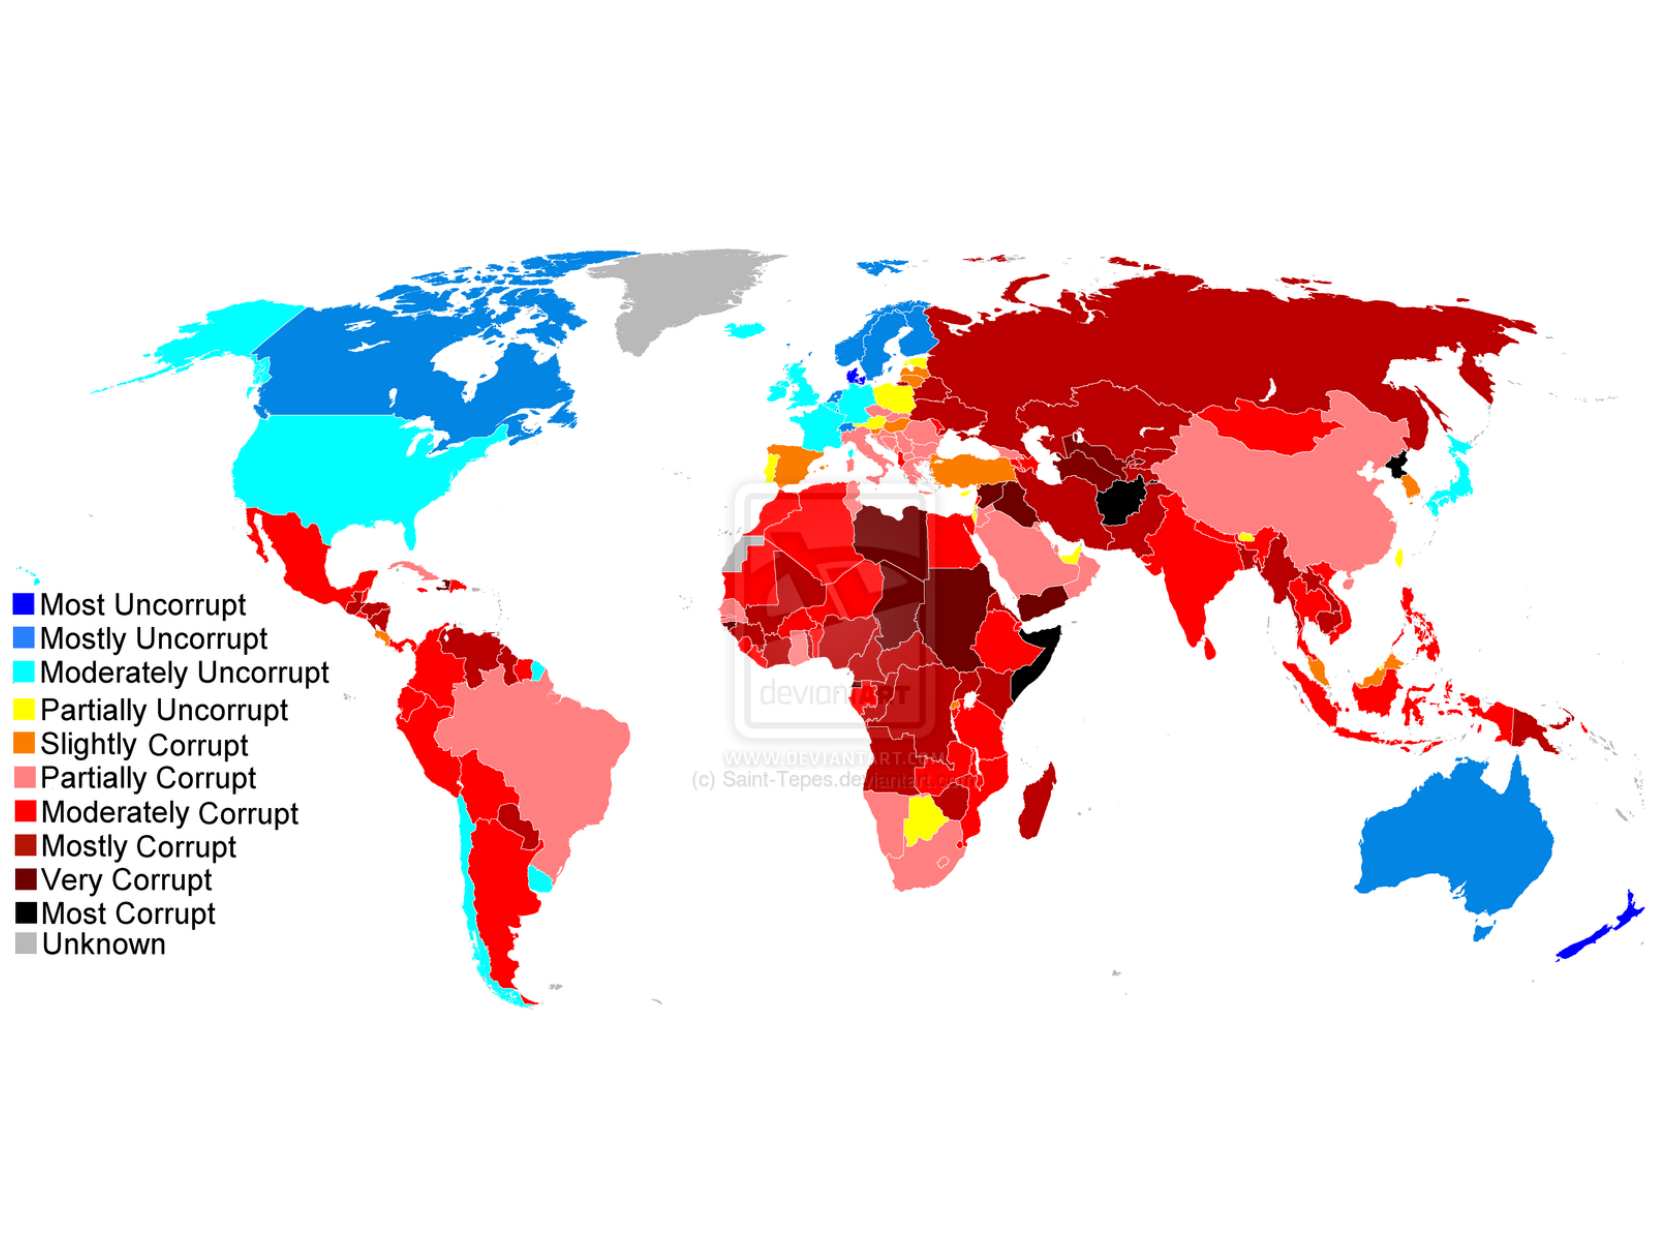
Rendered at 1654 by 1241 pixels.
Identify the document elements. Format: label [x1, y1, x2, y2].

picture [8, 234, 1654, 1019]
